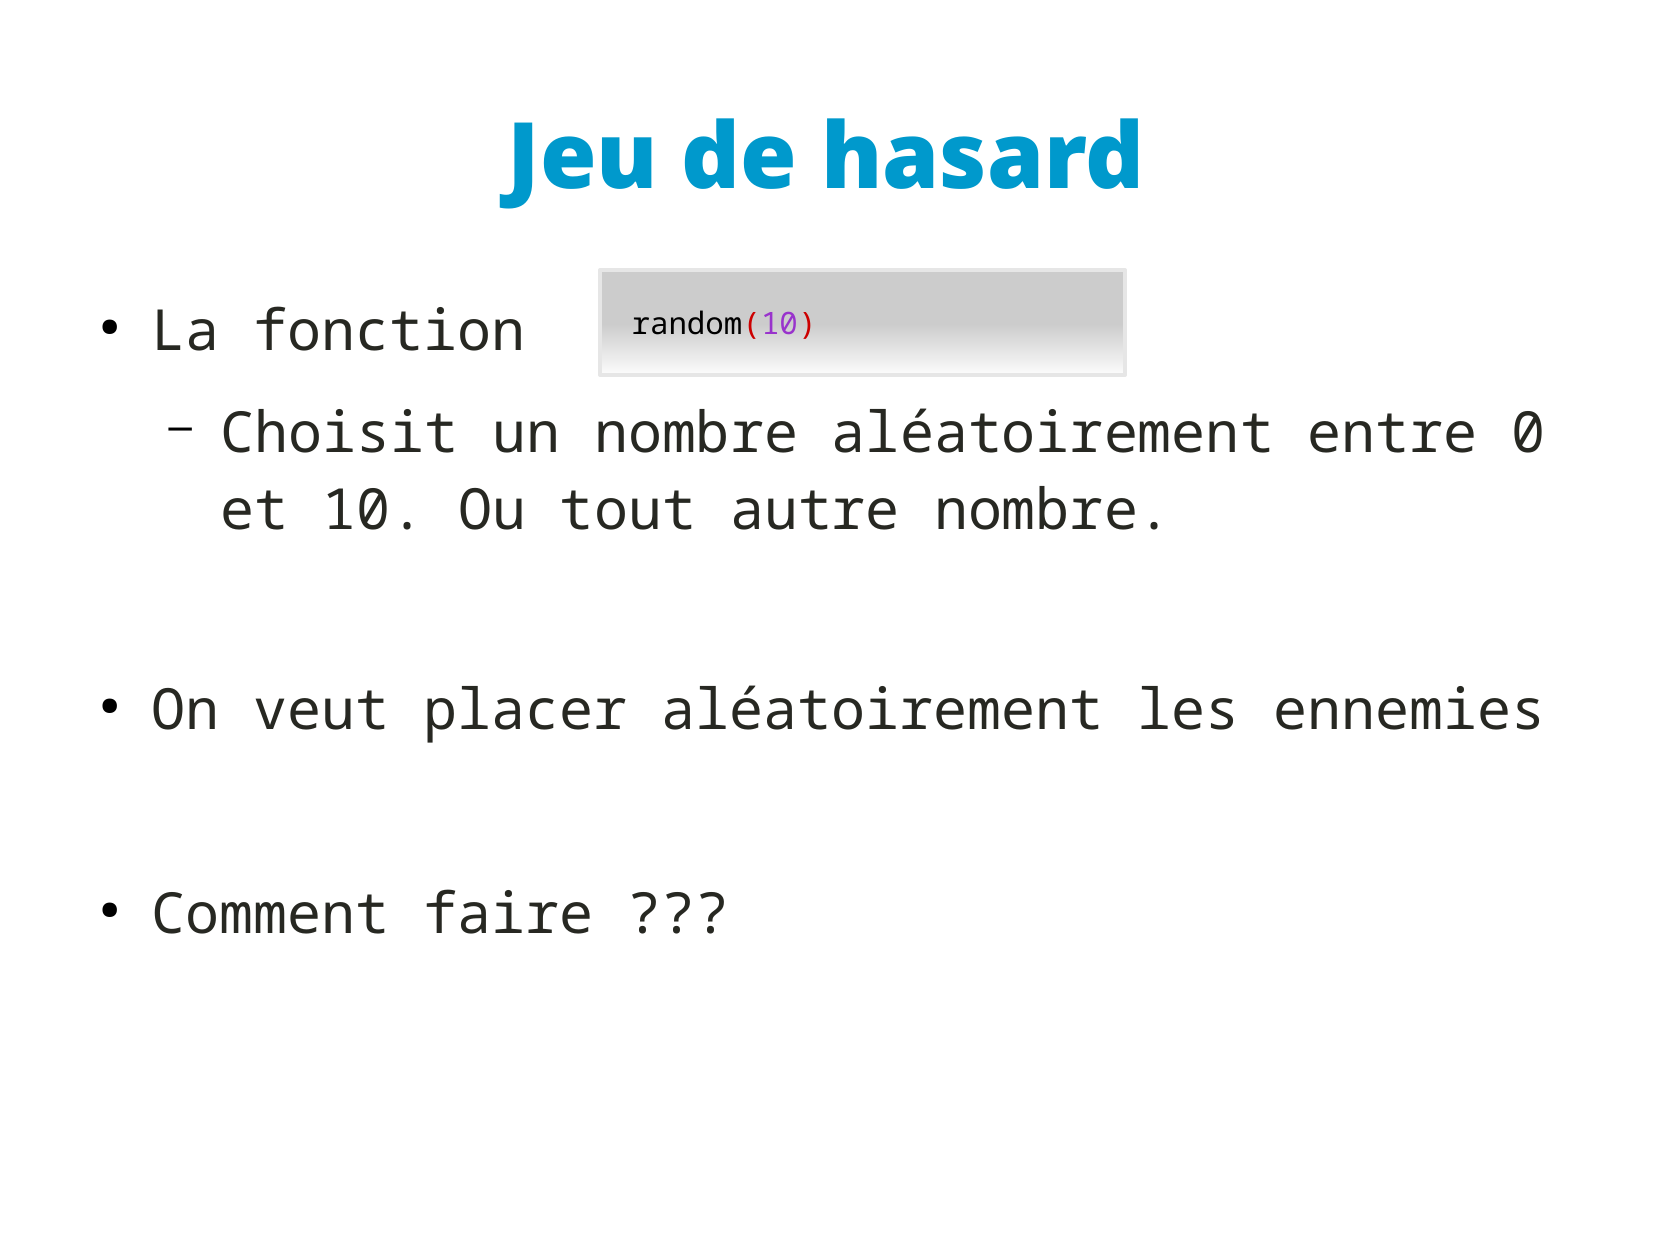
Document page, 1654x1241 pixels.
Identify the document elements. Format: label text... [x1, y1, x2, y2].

list La fonction Choisit un nombre aléatoirement entre 0 et 10. Ou tout autre nombre. On veut placer aléatoirement les ennemies Comment faire ??? [82, 290, 1571, 1010]
list random(10) [600, 270, 1126, 376]
title Jeu de hasard [82, 49, 1571, 257]
